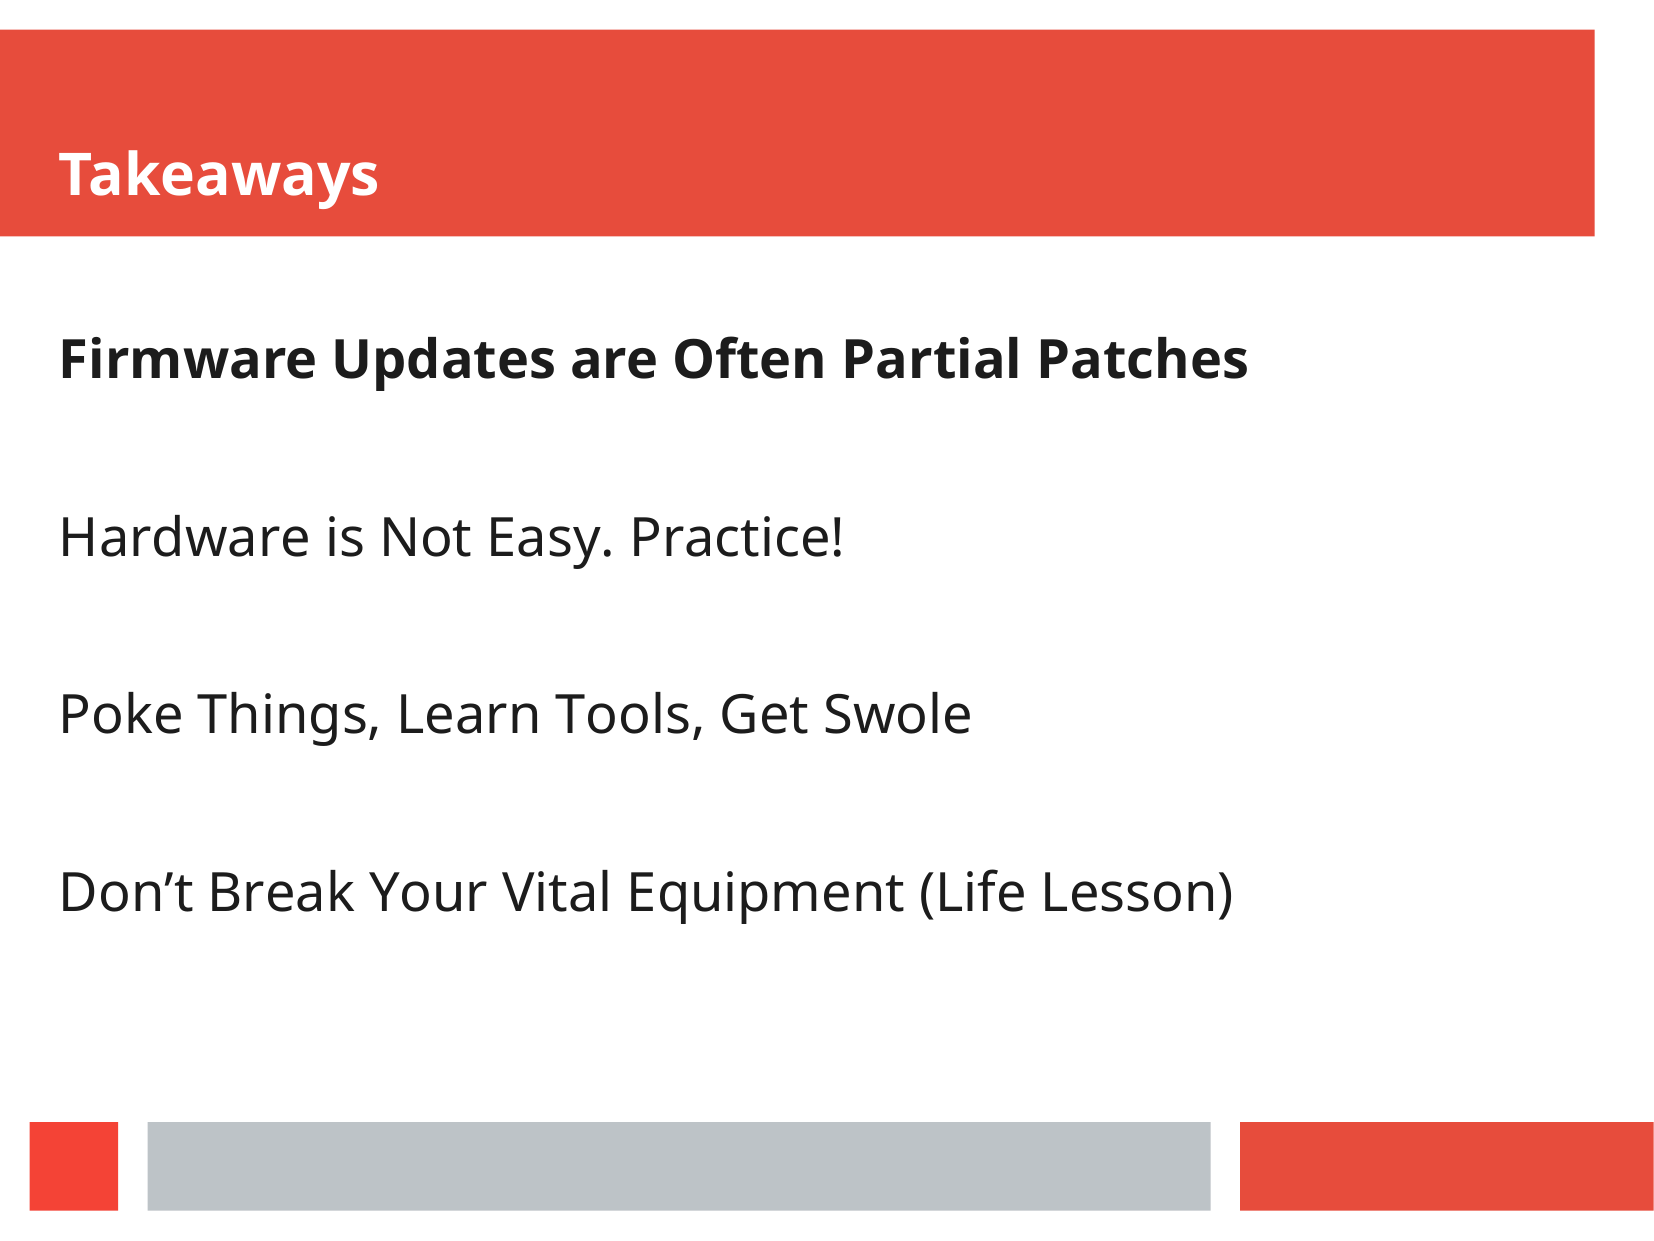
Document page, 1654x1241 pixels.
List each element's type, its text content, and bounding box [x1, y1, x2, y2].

text_box Firmware Updates are Often Partial Patches Hardware is Not Easy. Practice! Poke Things, Learn Tools, Get Swole Don’t Break Your Vital Equipment (Life Lesson) [59, 324, 1565, 1093]
text_box Takeaways [59, 135, 1595, 207]
